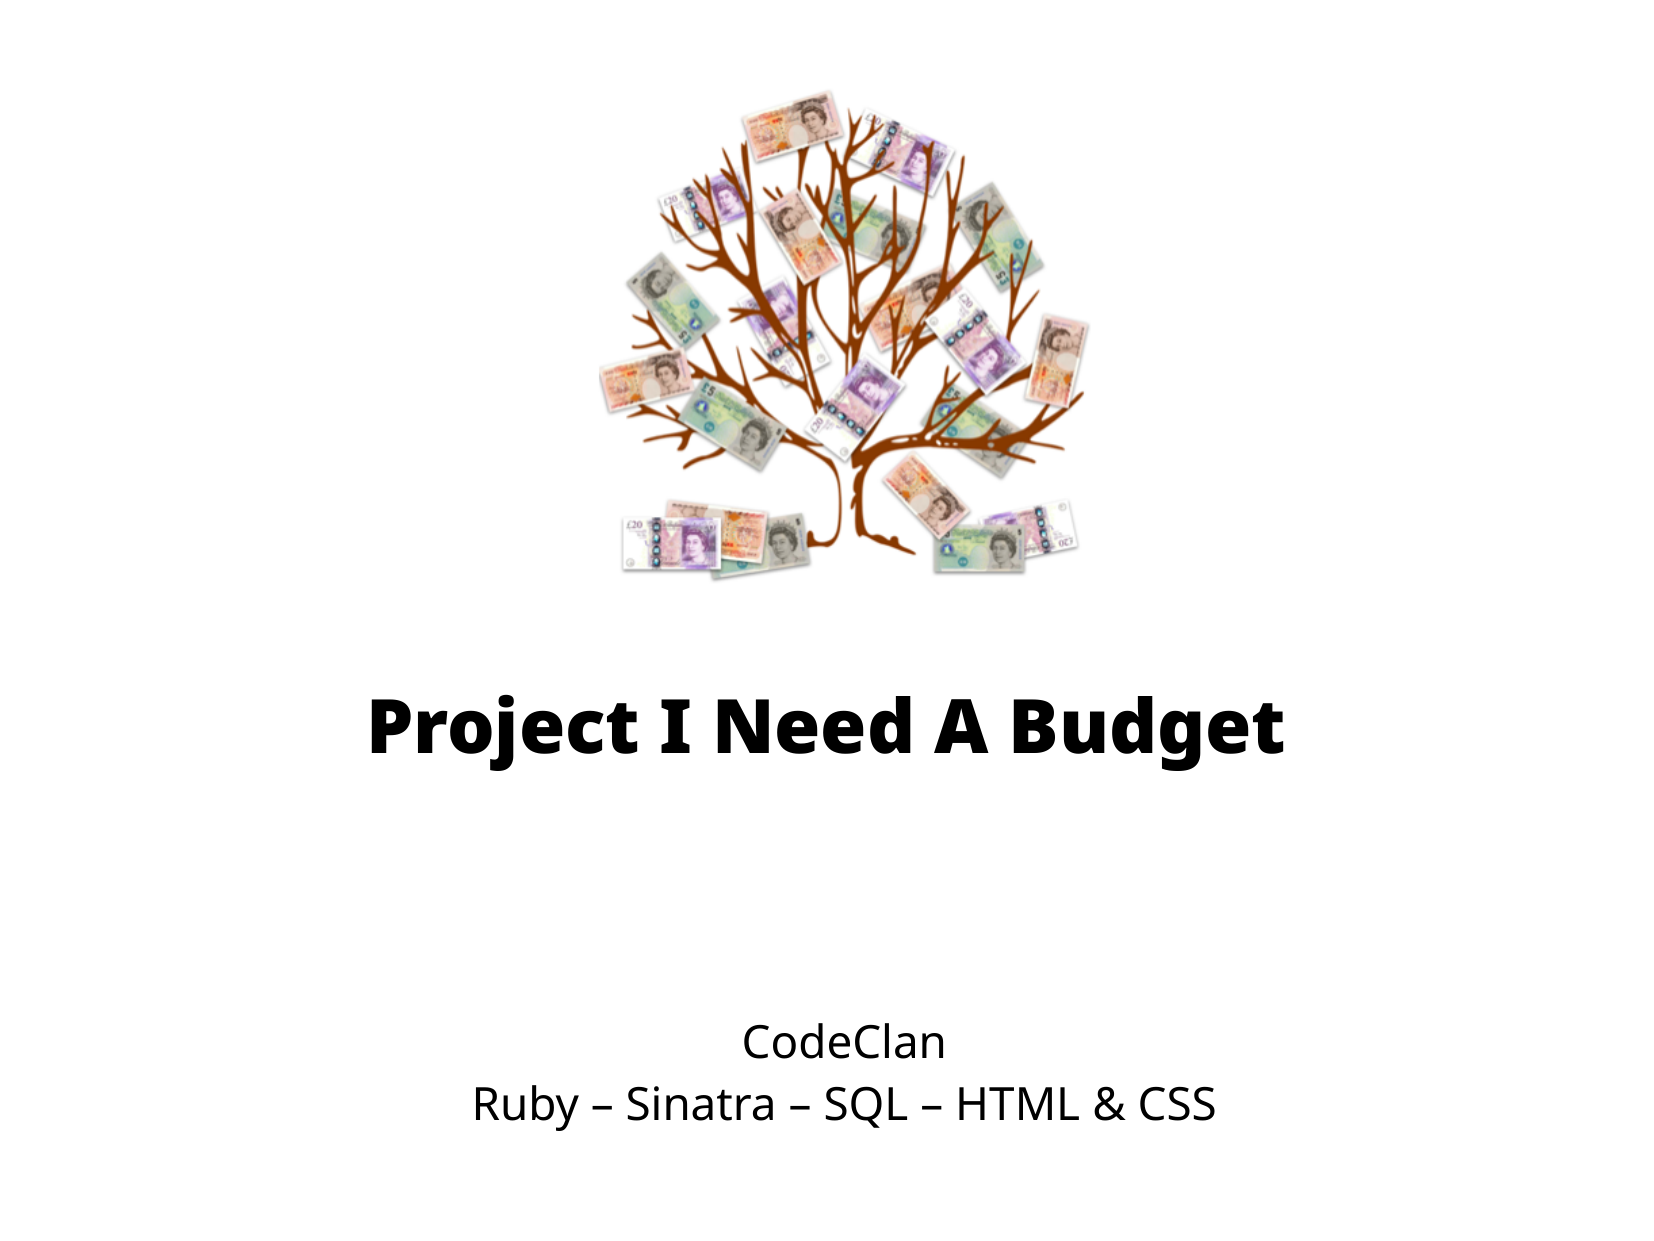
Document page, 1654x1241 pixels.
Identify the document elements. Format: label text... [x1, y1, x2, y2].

subtitle CodeClan Ruby – Sinatra – SQL – HTML & CSS [82, 909, 1619, 1235]
title Project I Need A Budget [59, 620, 1595, 778]
picture [579, 67, 1111, 600]
